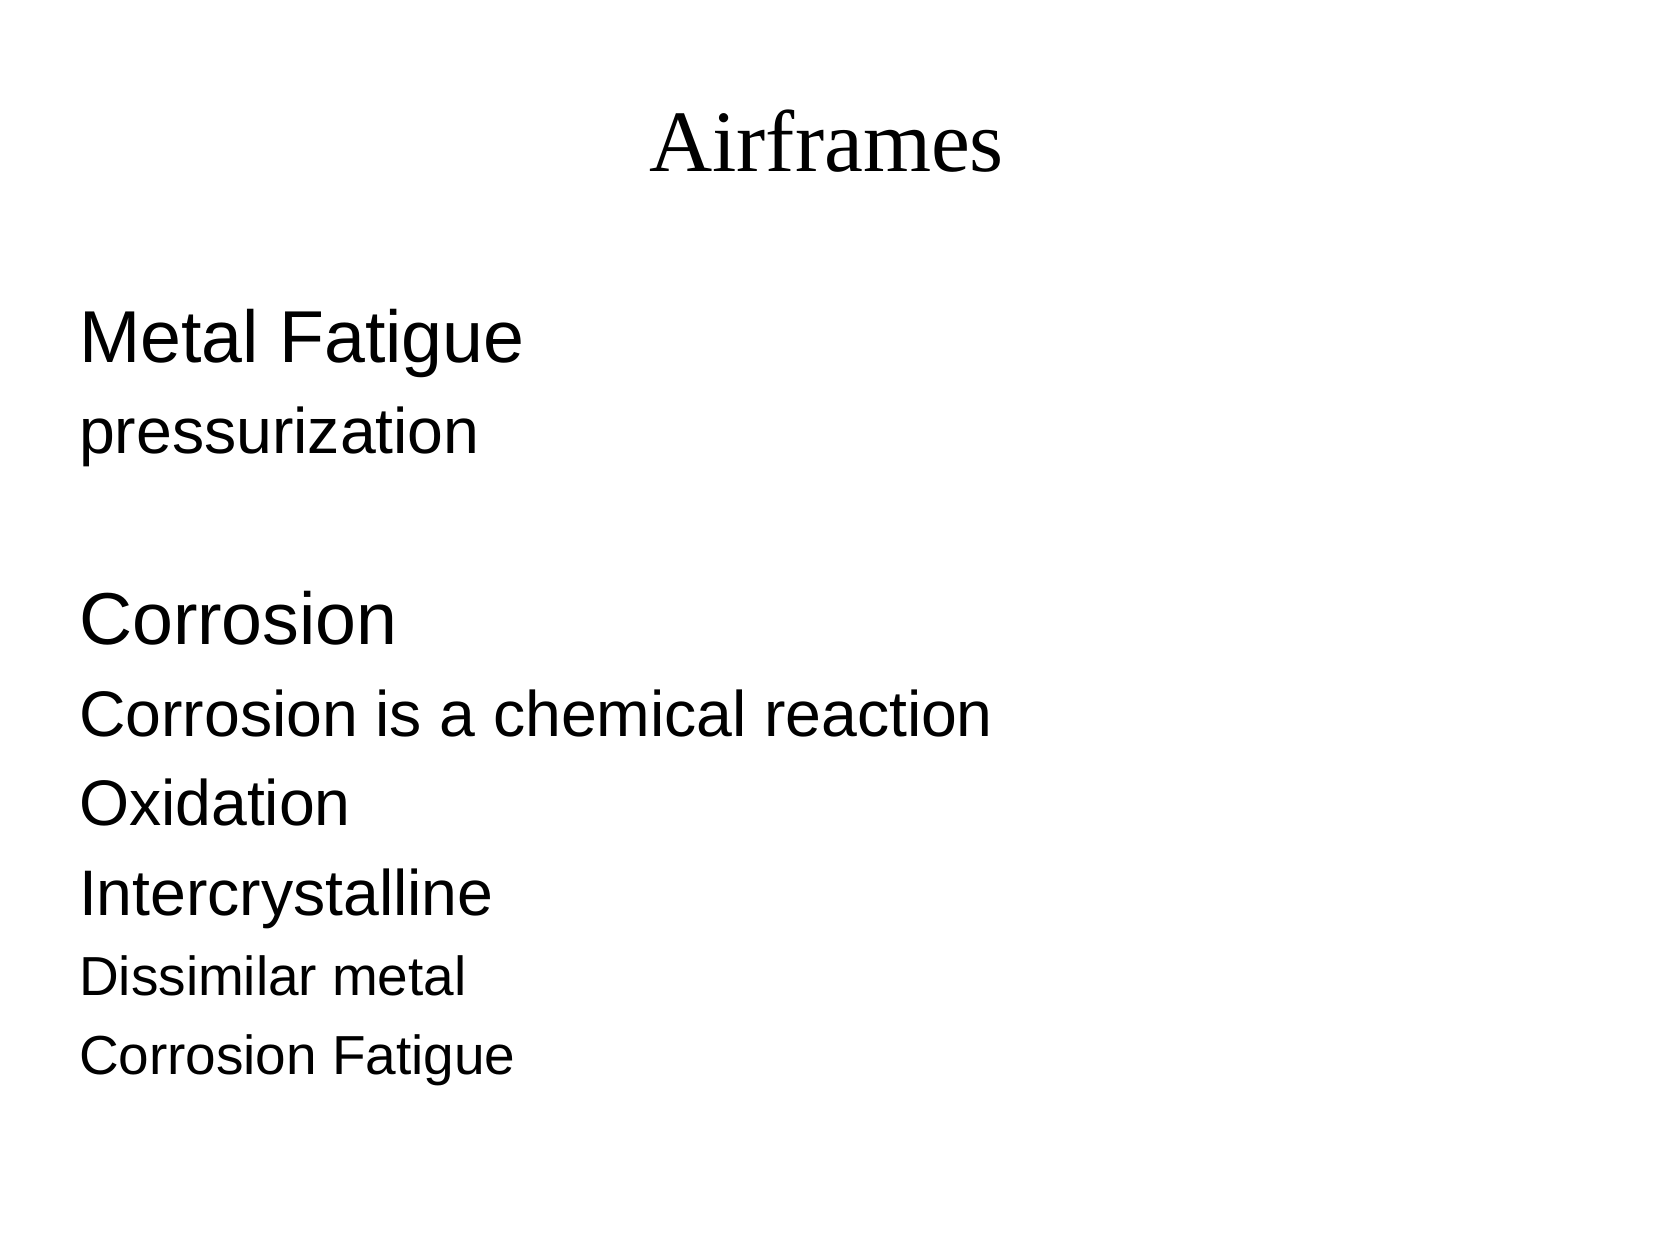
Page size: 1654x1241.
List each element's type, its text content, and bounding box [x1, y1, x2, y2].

text_box Airframes [82, 0, 1571, 274]
list Metal Fatigue pressurization Corrosion Corrosion is a chemical reaction Oxidation Intercrystalline Dissimilar metal Corrosion Fatigue [70, 280, 1560, 1241]
